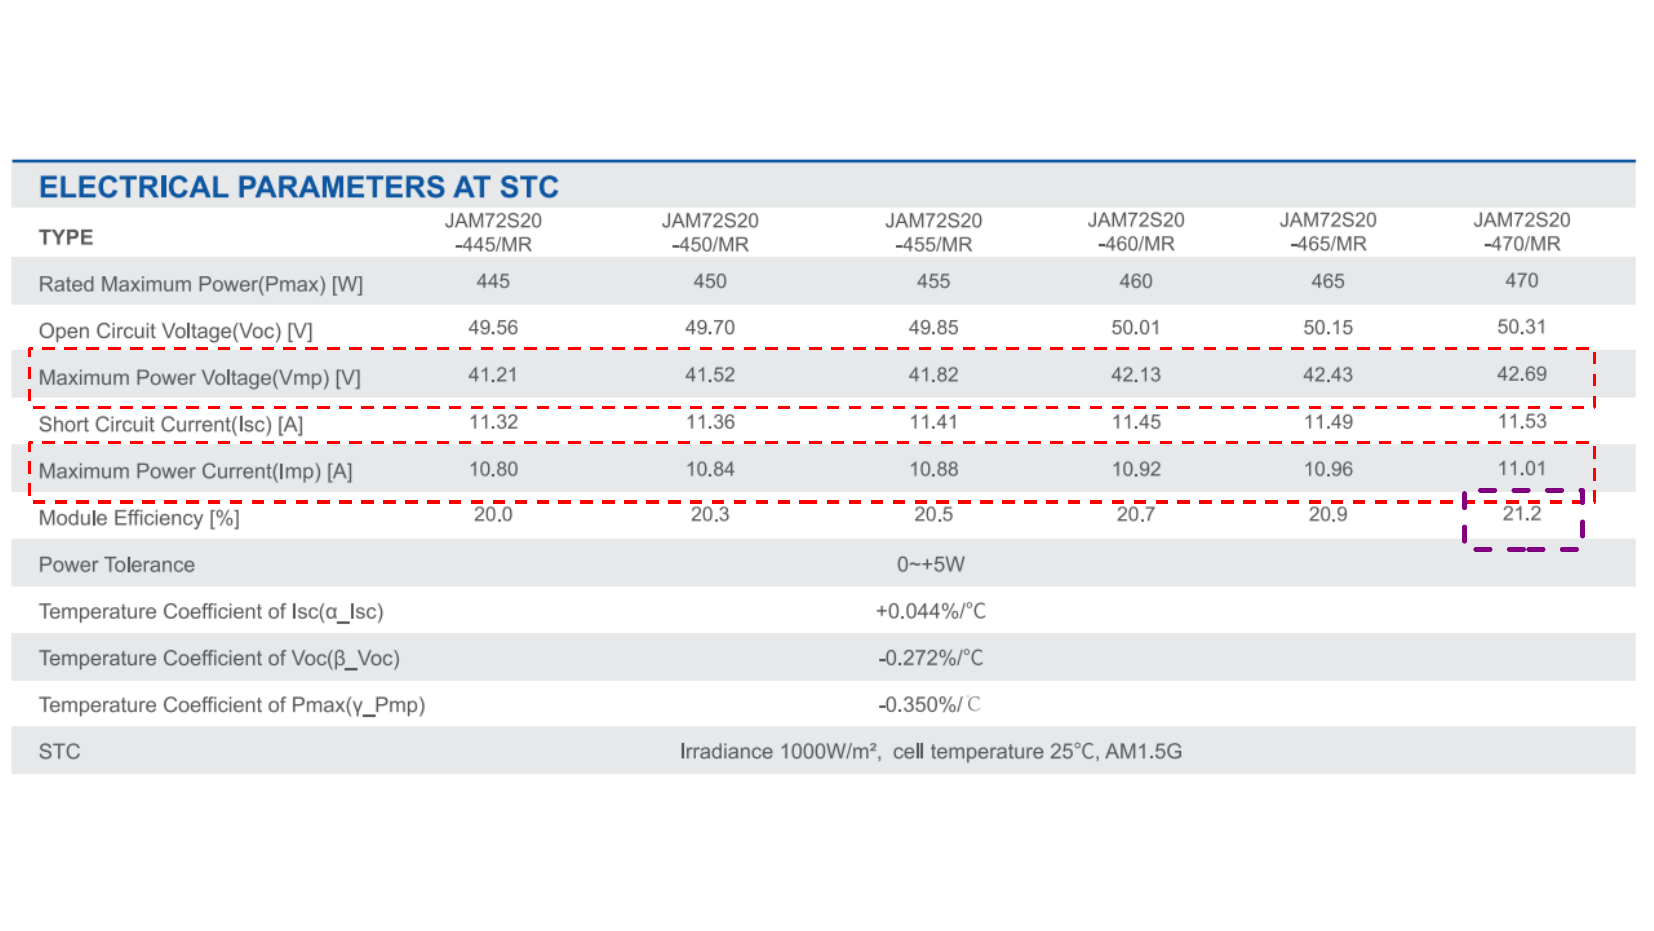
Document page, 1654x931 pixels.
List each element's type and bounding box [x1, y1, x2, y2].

picture [0, 147, 1654, 787]
